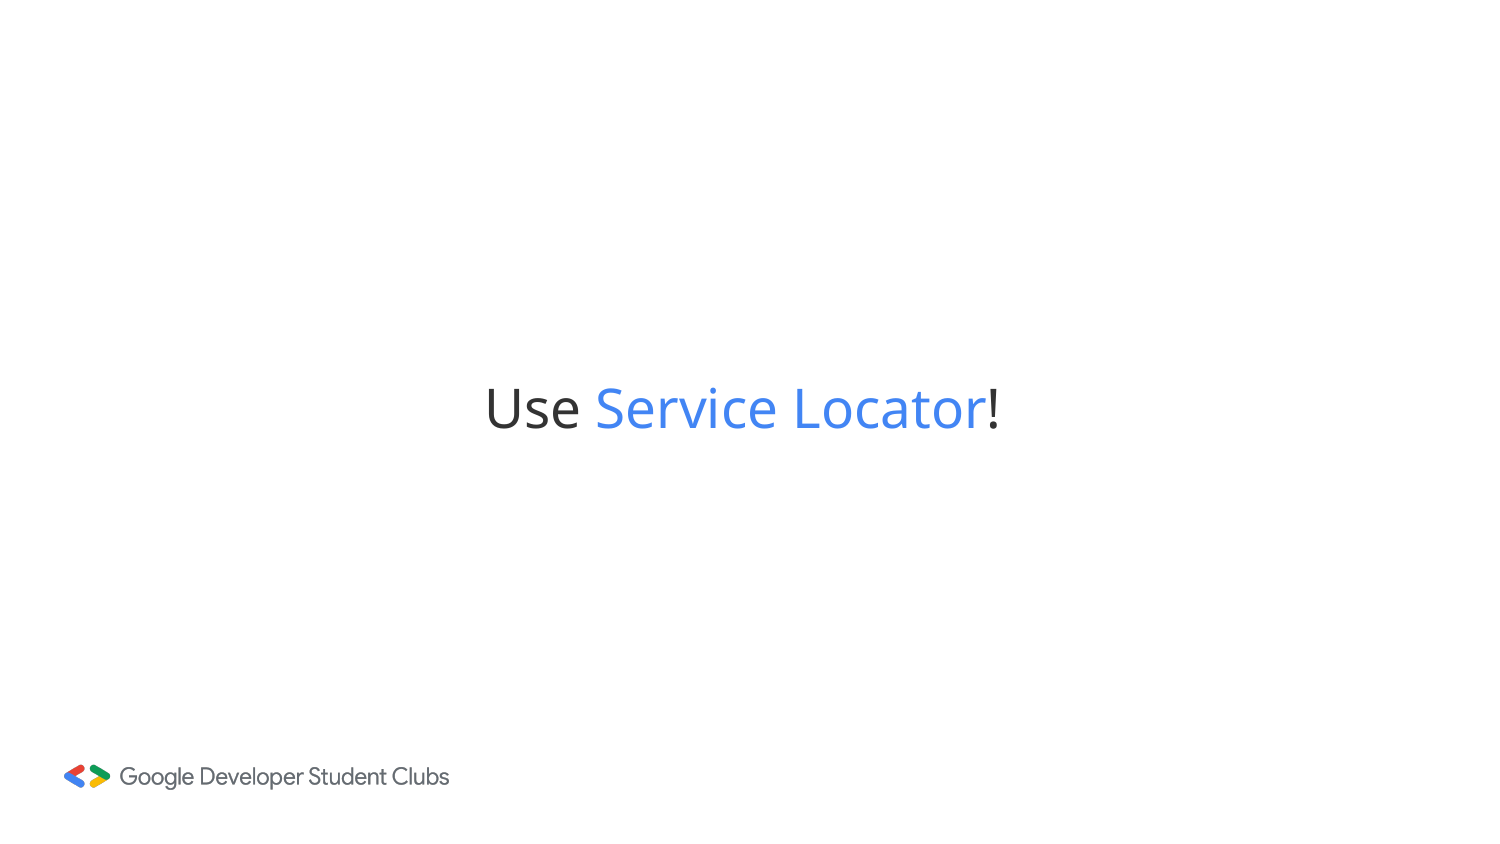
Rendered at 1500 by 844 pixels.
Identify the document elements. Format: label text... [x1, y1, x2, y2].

picture [77, 762, 375, 790]
title Use Service Locator! [170, 358, 1330, 455]
